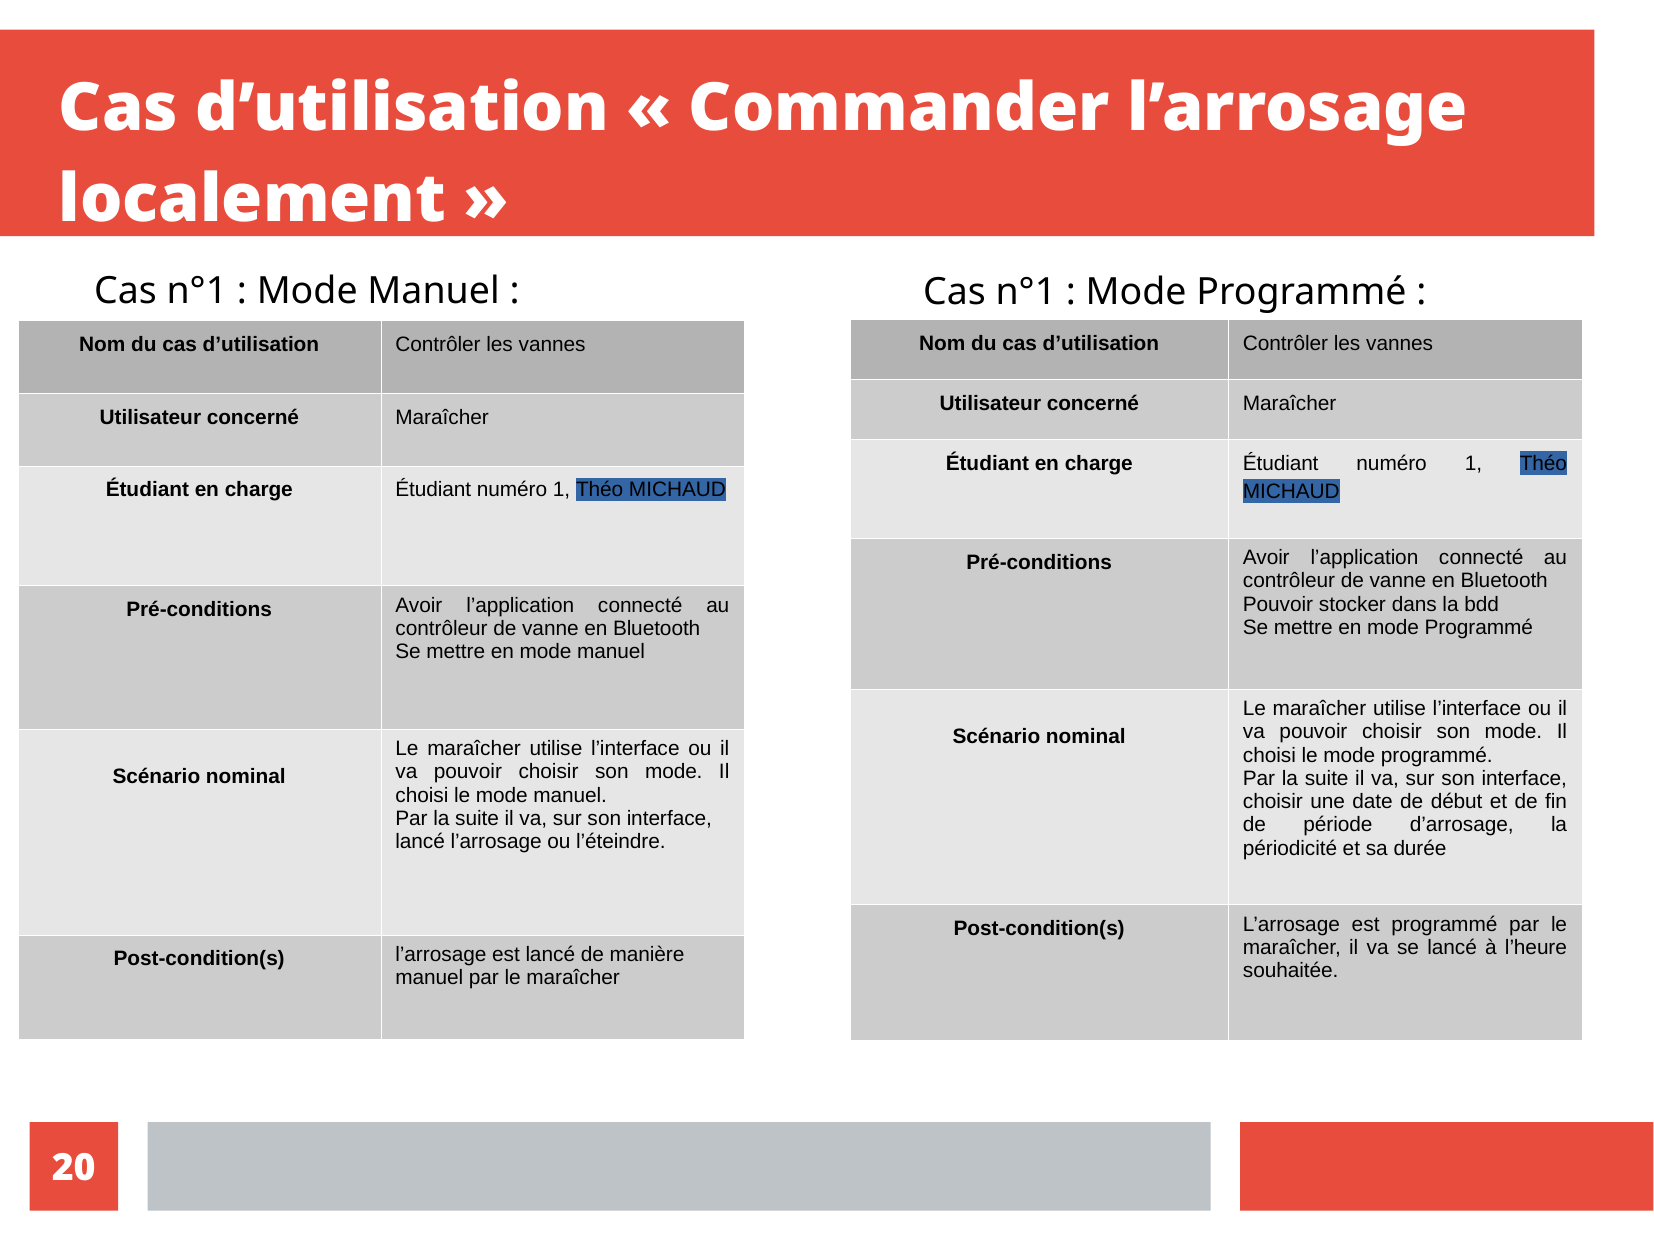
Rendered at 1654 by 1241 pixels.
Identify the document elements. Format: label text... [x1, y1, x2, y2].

table_header Nom du cas d’utilisation [851, 320, 1228, 379]
table_cell Étudiant en charge [19, 467, 381, 585]
table_cell Le maraîcher utilise l’interface ou il va pouvoir choisir son mode. Il choisi le mode manuel. Par la suite il va, sur son interface, lancé l’arrosage ou l’éteindre. [382, 730, 744, 935]
table_cell Utilisateur concerné [19, 394, 381, 466]
table_cell Maraîcher [1229, 380, 1582, 439]
text_box Cas n°1 : Mode Programmé : [857, 249, 1493, 319]
table_cell L’arrosage est programmé par le maraîcher, il va se lancé à l’heure souhaitée. [1229, 905, 1582, 1040]
table_cell Avoir l’application connecté au contrôleur de vanne en Bluetooth Se mettre en mode manuel [382, 586, 744, 729]
table_cell Utilisateur concerné [851, 380, 1228, 439]
table_cell Avoir l’application connecté au contrôleur de vanne en Bluetooth Pouvoir stocker dans la bdd Se mettre en mode Programmé [1229, 539, 1582, 689]
table_cell Post-condition(s) [851, 905, 1228, 1040]
table_cell Maraîcher [382, 394, 744, 466]
table_cell Étudiant numéro 1, Théo MICHAUD [382, 467, 744, 585]
table_cell Le maraîcher utilise l’interface ou il va pouvoir choisir son mode. Il choisi le mode programmé. Par la suite il va, sur son interface, choisir une date de début et de fin de période d’arrosage, la périodicité et sa durée [1229, 690, 1582, 904]
table_header Contrôler les vannes [1229, 320, 1582, 379]
table_cell Scénario nominal [851, 690, 1228, 904]
table_header Nom du cas d’utilisation [19, 321, 381, 393]
table_cell Étudiant numéro 1, Théo MICHAUD [1229, 440, 1582, 538]
text_box Cas n°1 : Mode Manuel : [23, 248, 591, 320]
table_cell Pré-conditions [19, 586, 381, 729]
table_cell l’arrosage est lancé de manière manuel par le maraîcher [382, 936, 744, 1039]
title Cas d’utilisation « Commander l’arrosage localement » [59, 59, 1595, 207]
table_cell Pré-conditions [851, 539, 1228, 689]
table_cell Post-condition(s) [19, 936, 381, 1039]
table_cell Étudiant en charge [851, 440, 1228, 538]
table_header Contrôler les vannes [382, 321, 744, 393]
table_cell Scénario nominal [19, 730, 381, 935]
